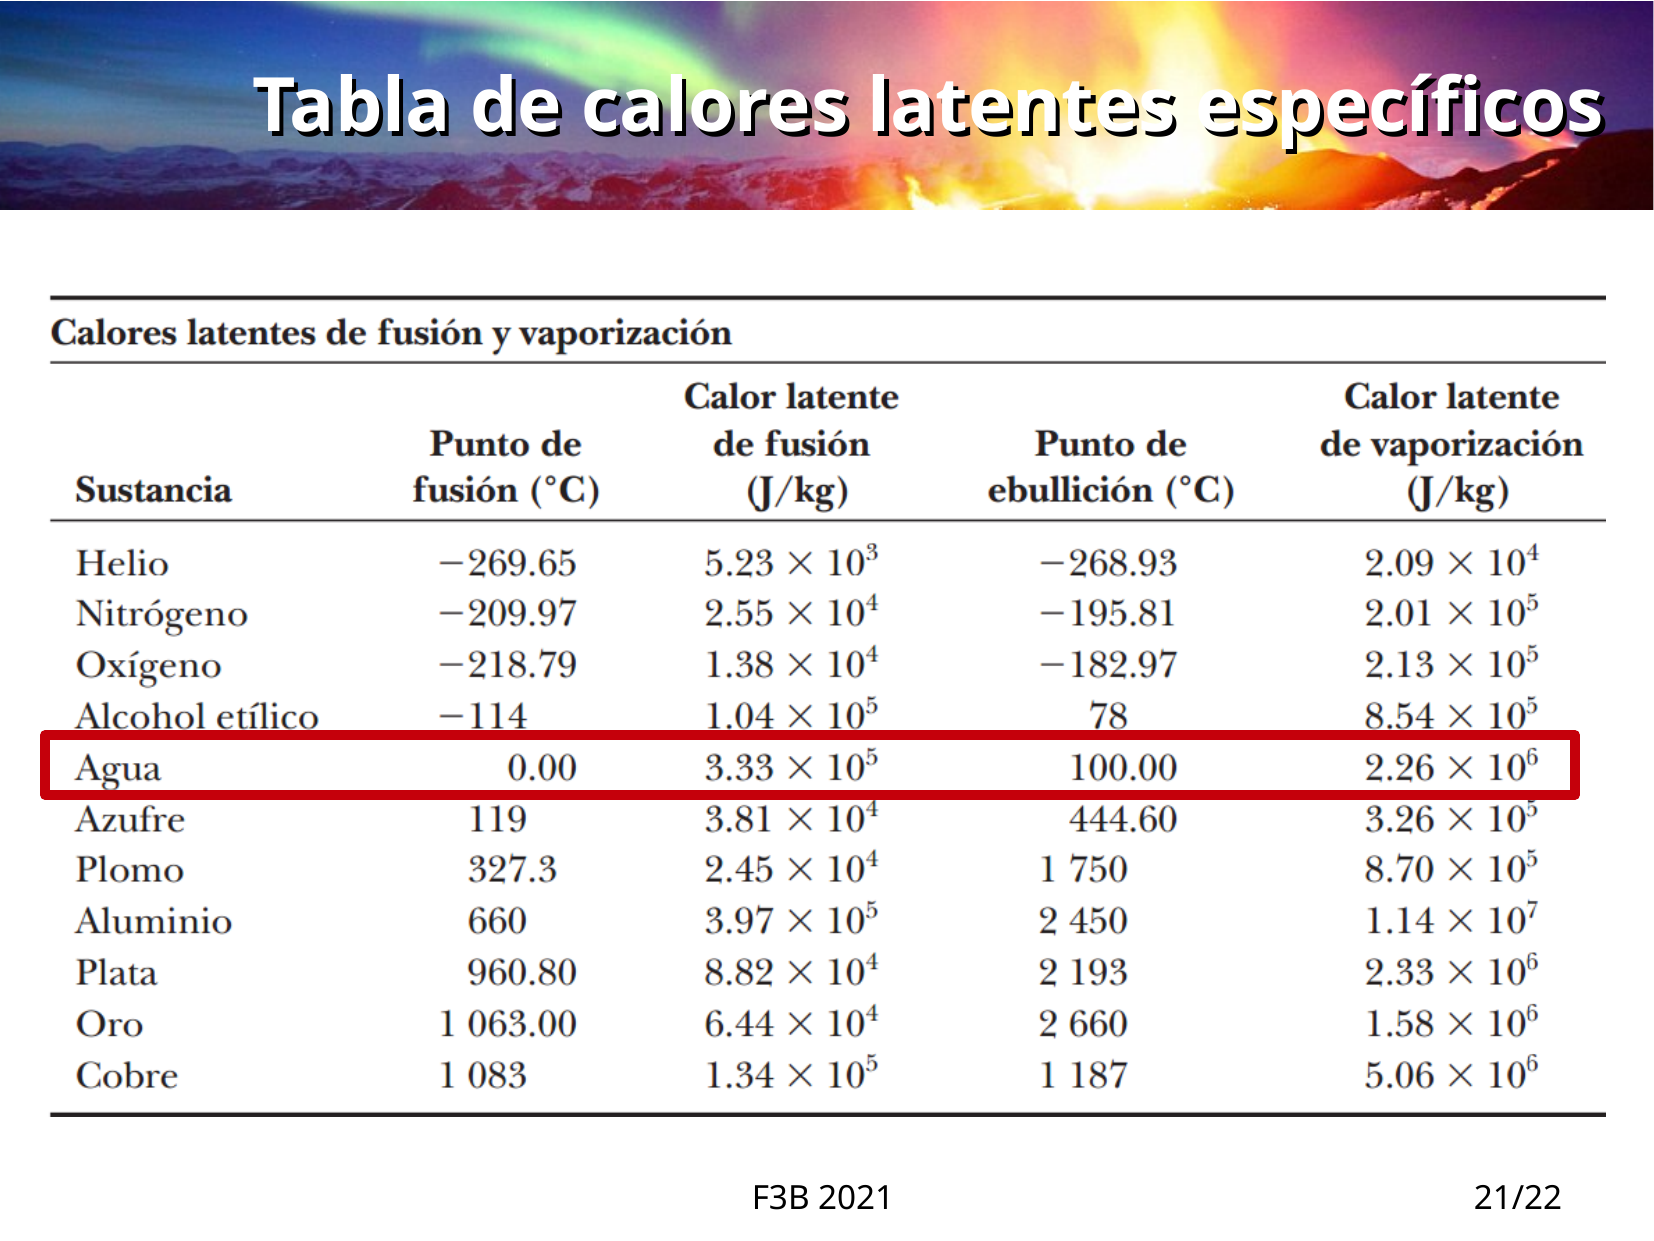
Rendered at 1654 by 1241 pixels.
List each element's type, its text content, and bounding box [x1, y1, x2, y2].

picture [45, 293, 1606, 1117]
picture [0, 1, 1654, 210]
picture [50, 740, 1570, 790]
title Tabla de calores latentes específicos [45, 15, 1606, 191]
